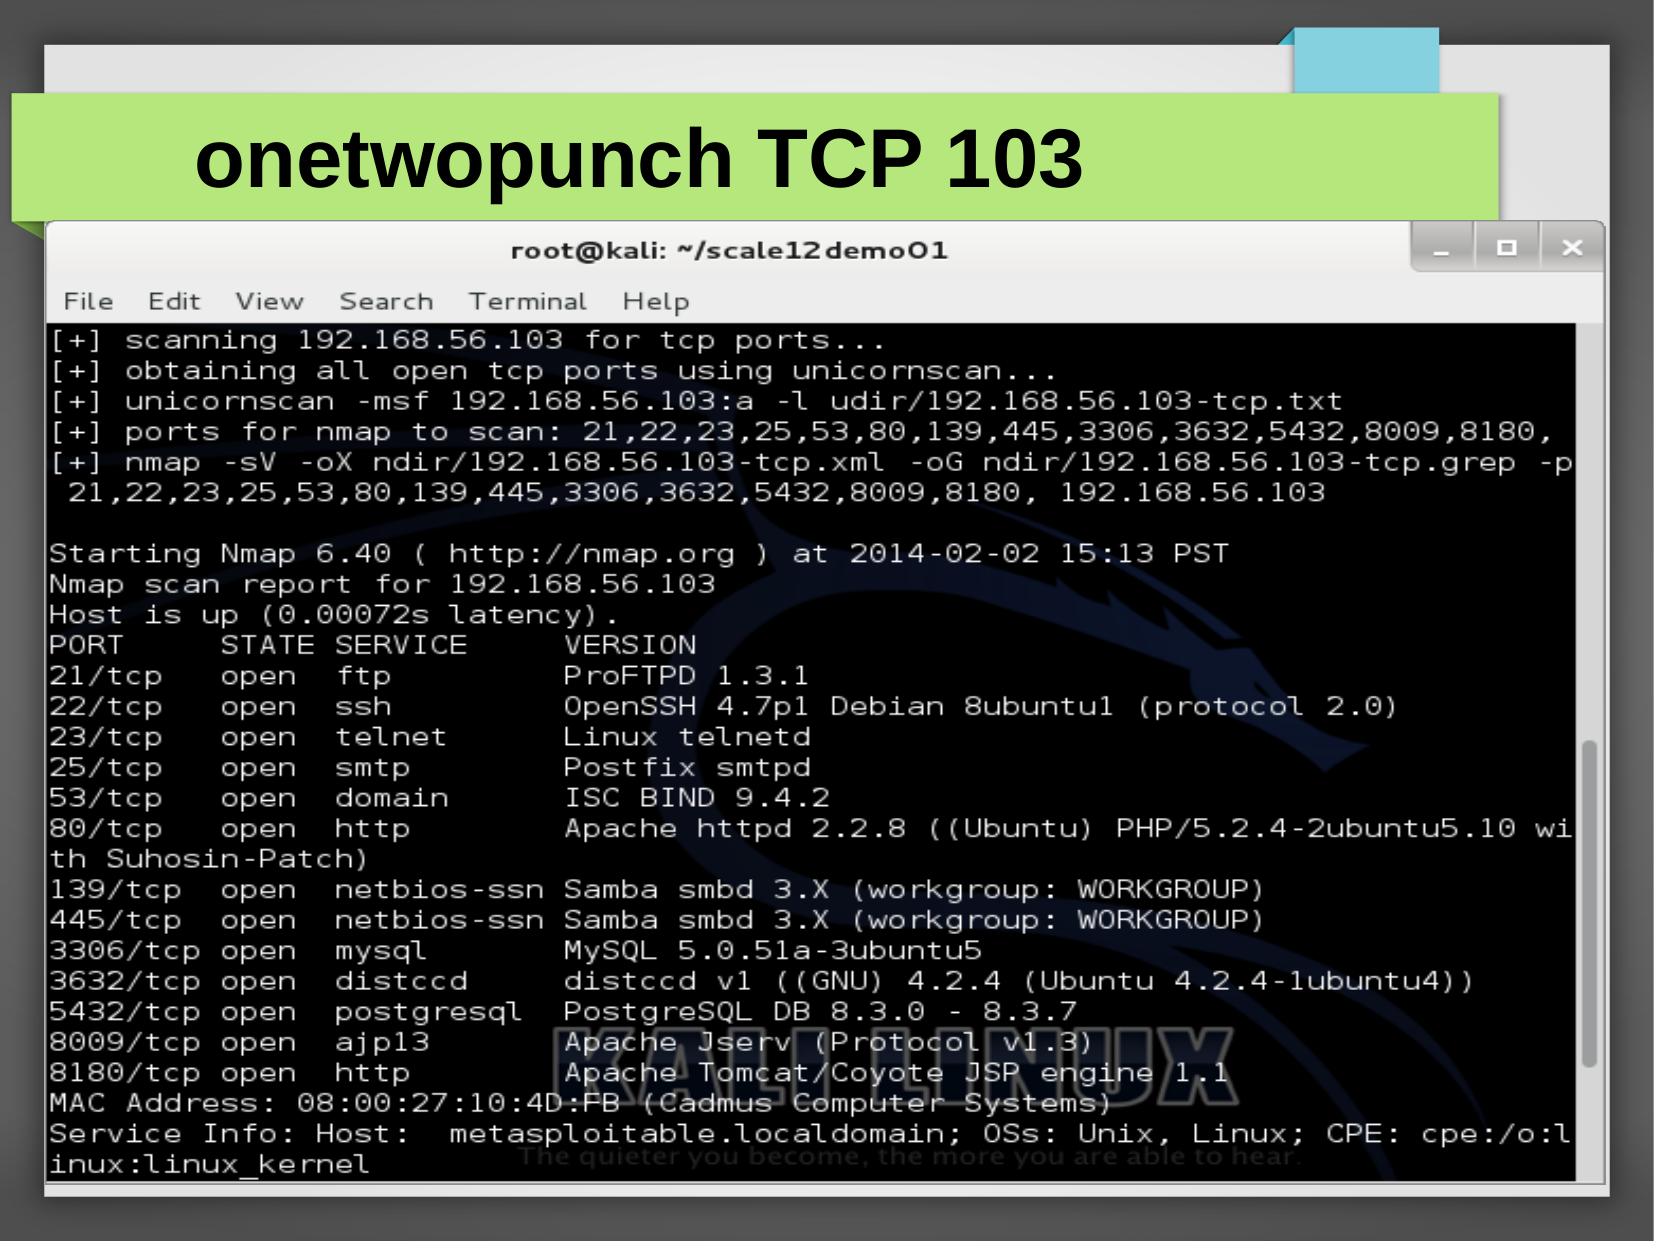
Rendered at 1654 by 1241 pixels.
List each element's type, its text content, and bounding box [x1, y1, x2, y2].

text_box onetwopunch TCP 103 [180, 104, 1100, 213]
picture [0, 0, 1654, 1241]
